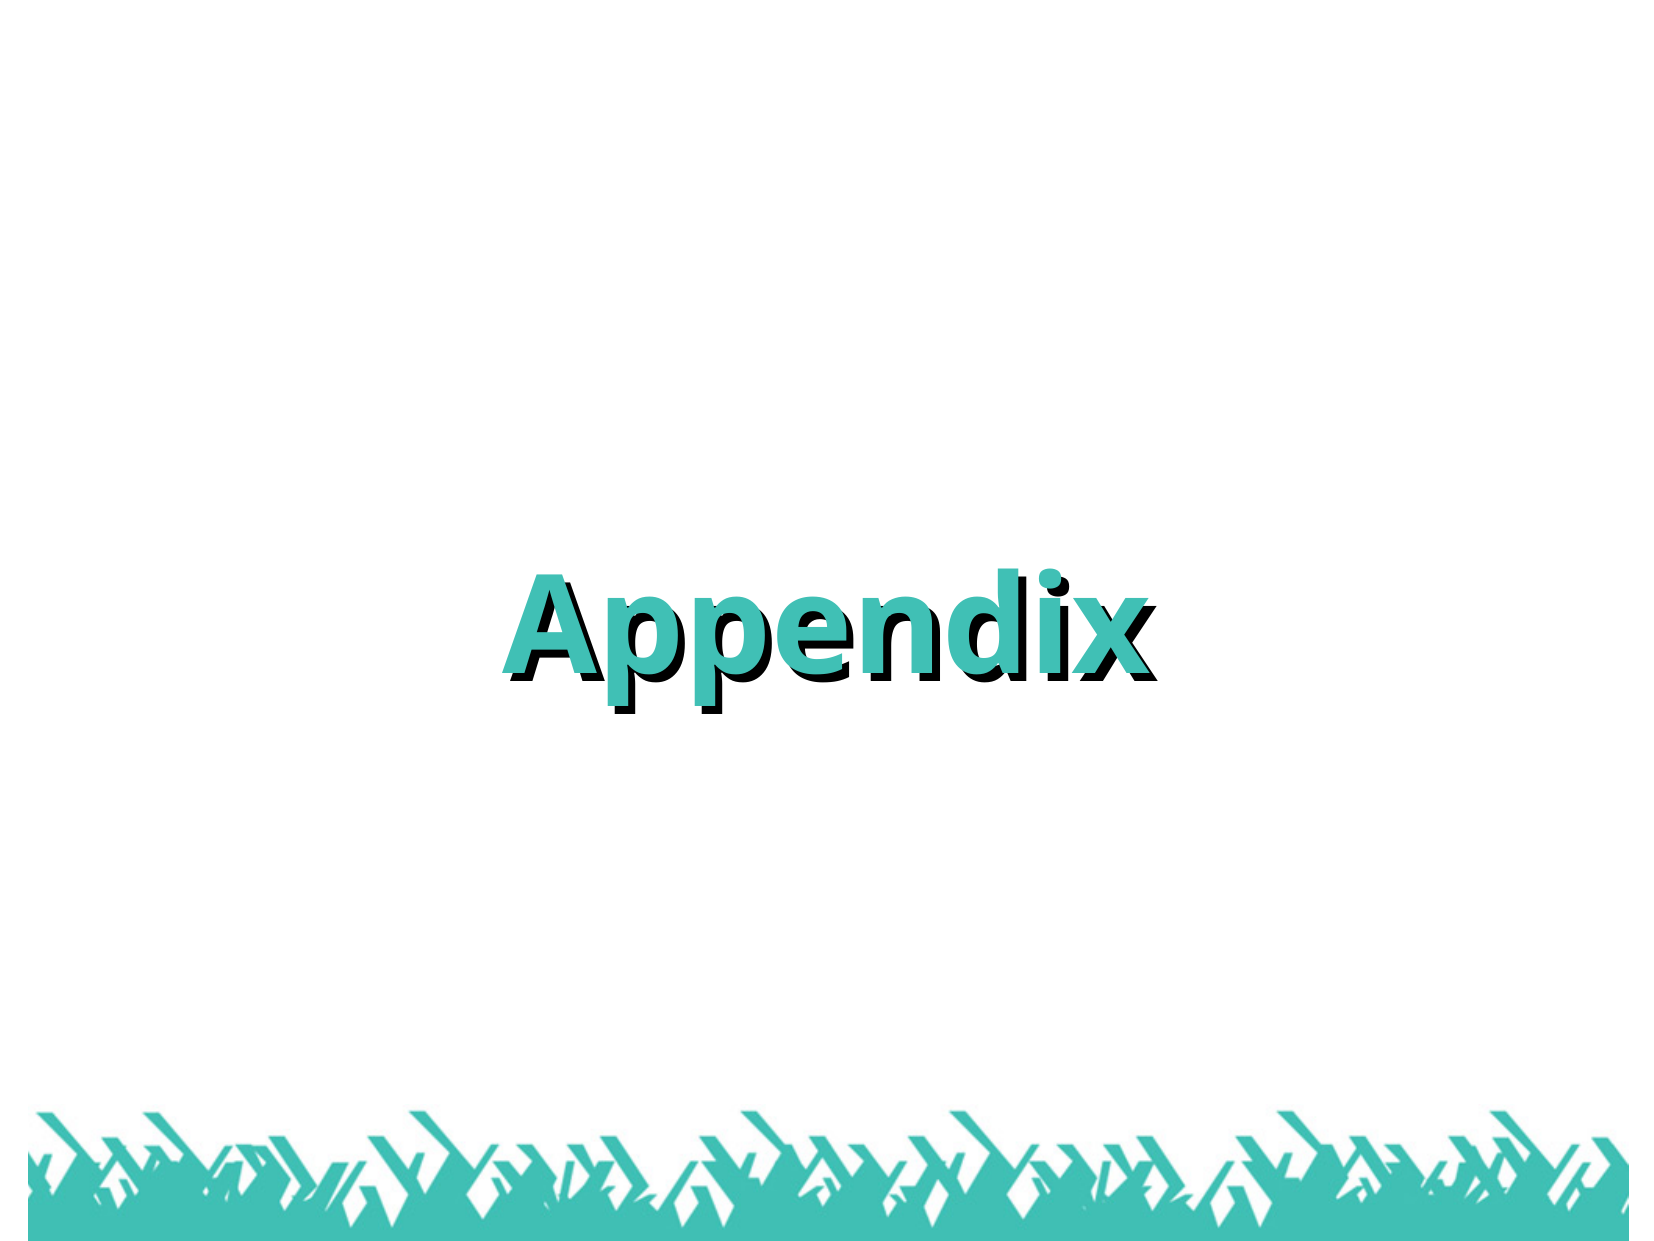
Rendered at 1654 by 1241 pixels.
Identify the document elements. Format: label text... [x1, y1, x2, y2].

picture [28, 1104, 1629, 1241]
title Appendix [82, 516, 1571, 724]
